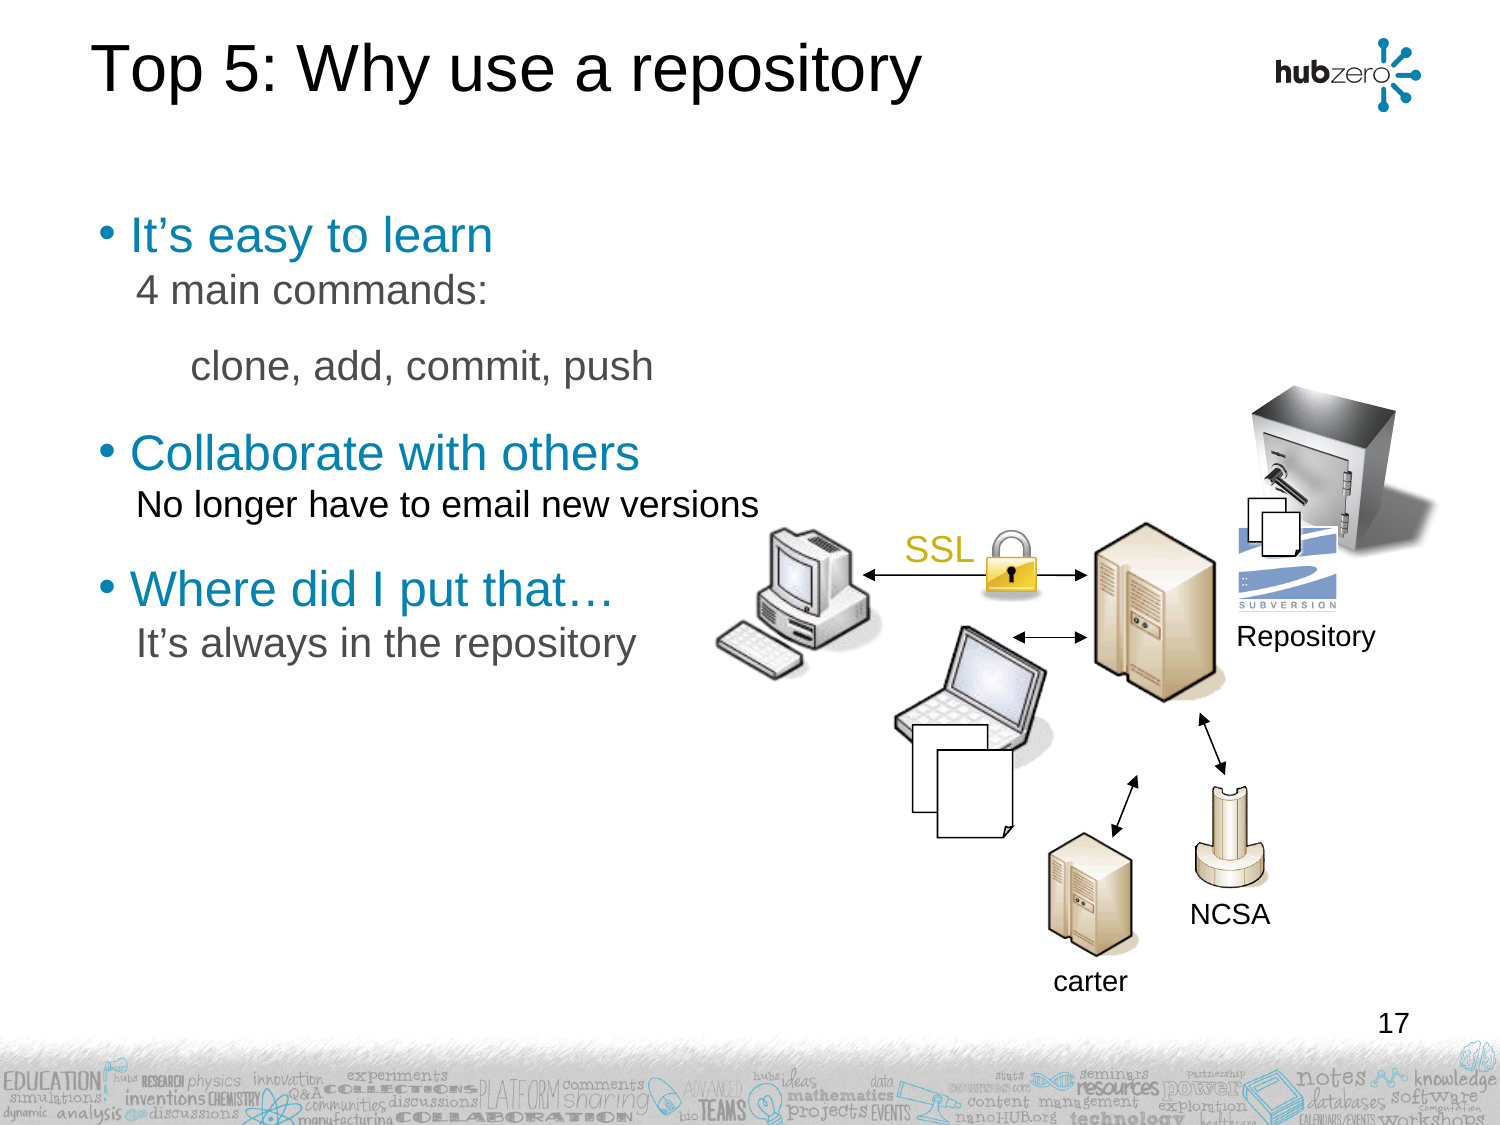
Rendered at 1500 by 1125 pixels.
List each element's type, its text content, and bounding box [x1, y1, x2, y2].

text_box SSL [889, 517, 991, 579]
picture [1182, 775, 1279, 887]
text_box <number> [1074, 991, 1426, 1052]
text_box It’s easy to learn 4 main commands: clone, add, commit, push Collaborate with others No longer have to email new versions Where did I put that… It’s always in the repository [83, 195, 775, 756]
text_box carter [1038, 954, 1144, 1006]
picture [1087, 368, 1454, 713]
picture [1043, 825, 1151, 964]
text_box [1248, 498, 1300, 557]
text_box [912, 724, 1013, 838]
text_box Top 5: Why use a repository [75, 17, 1426, 205]
text_box NCSA [1175, 887, 1286, 938]
picture [0, 1034, 1500, 1125]
picture [712, 512, 1066, 783]
text_box Repository [1221, 609, 1392, 660]
picture [973, 526, 1049, 602]
